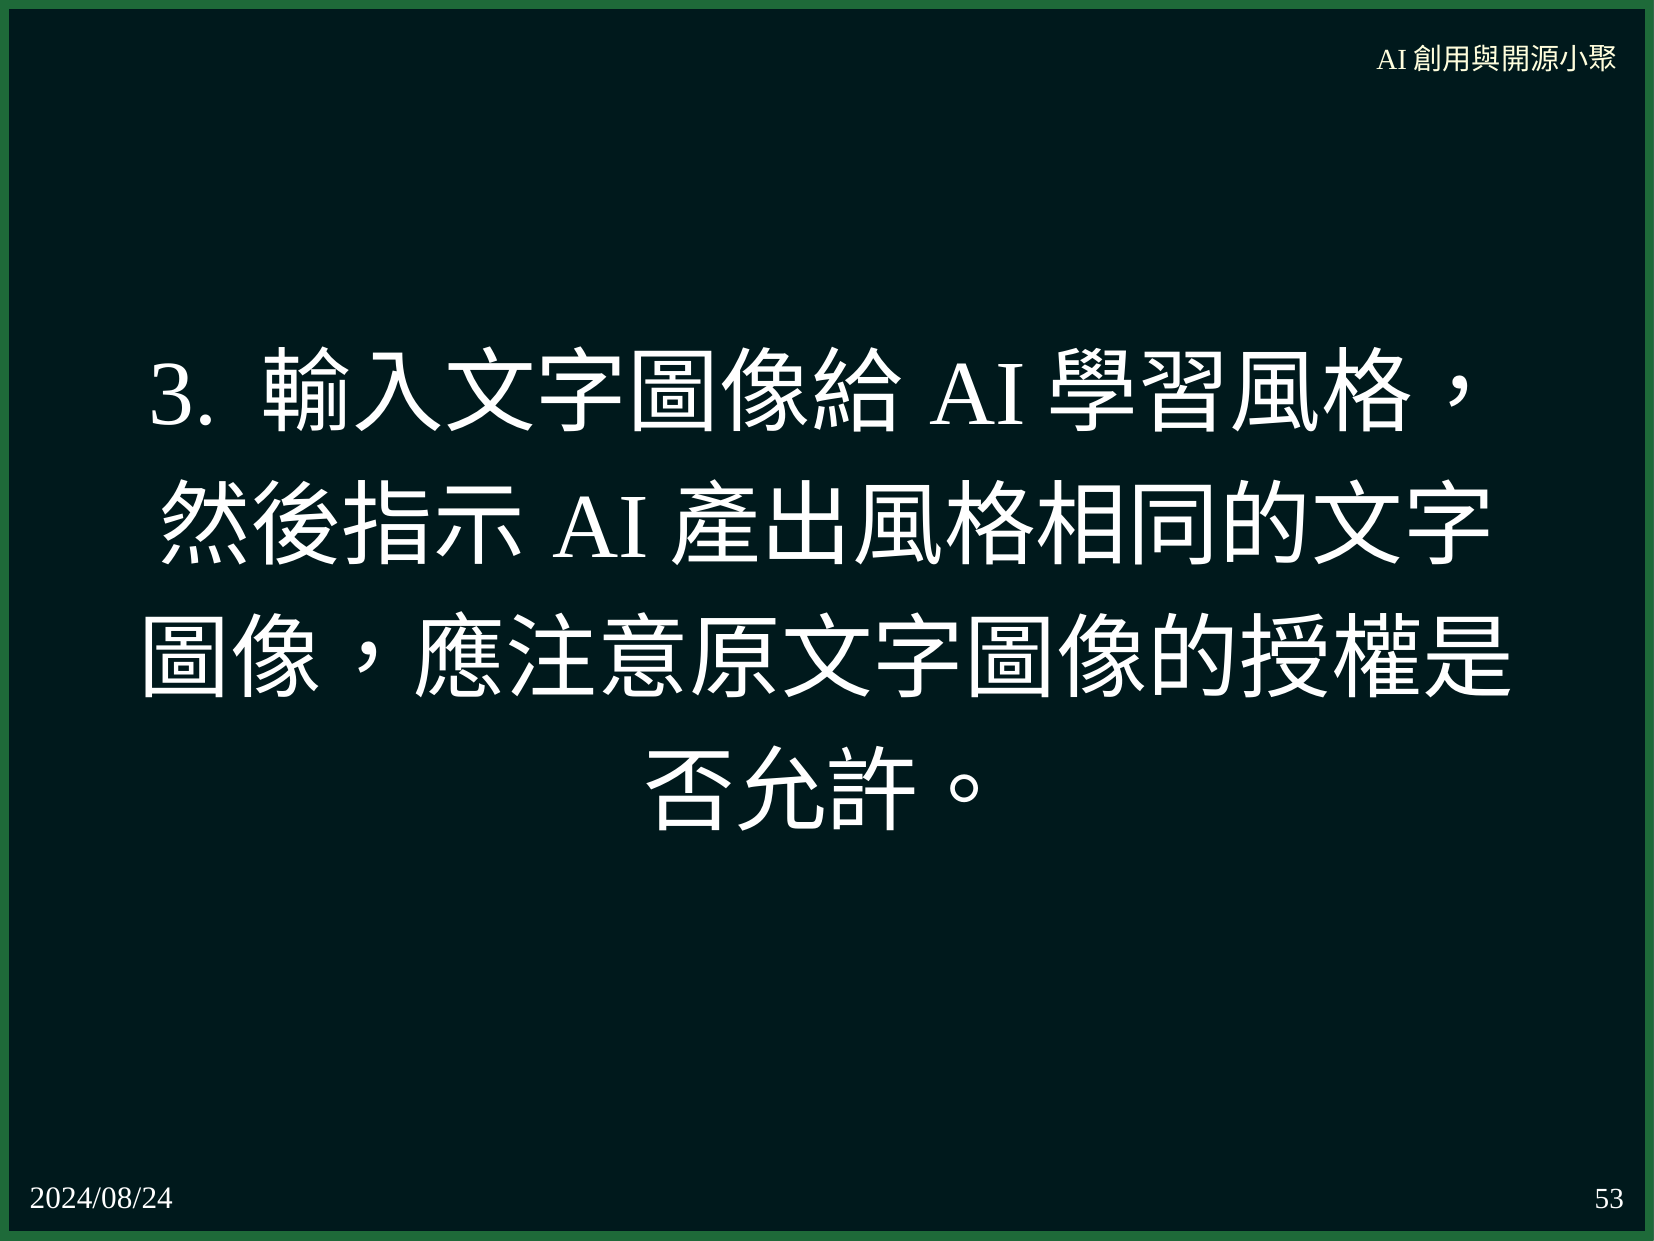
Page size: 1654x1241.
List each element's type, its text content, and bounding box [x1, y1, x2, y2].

title 3. 輸入文字圖像給AI學習風格，然後指示AI產出風格相同的文字圖像，應注意原文字圖像的授權是否允許。 [124, 242, 1530, 927]
